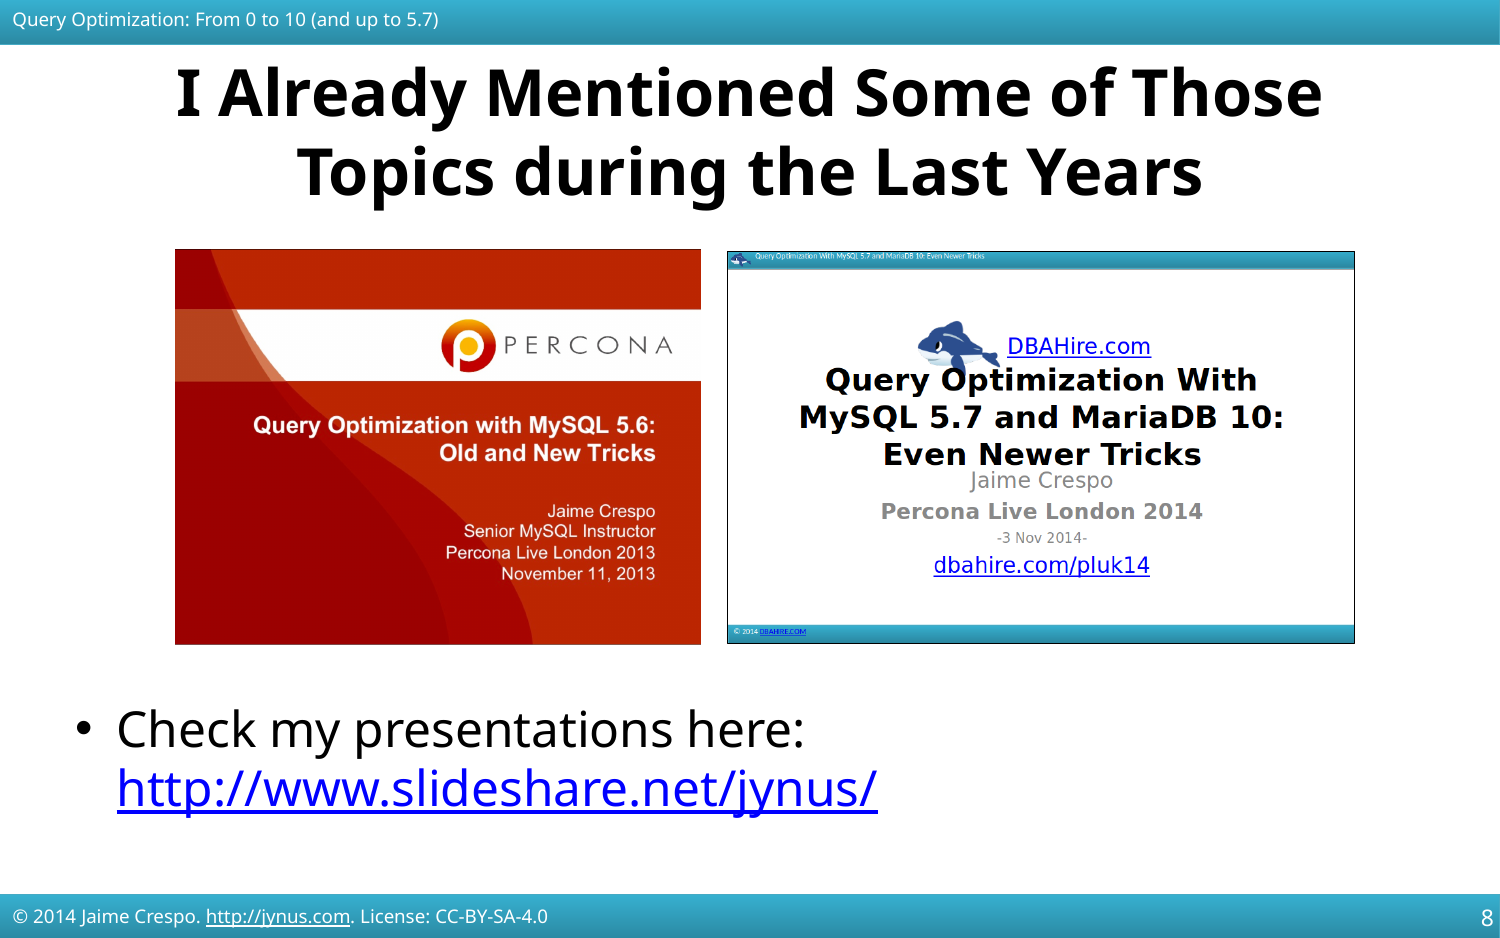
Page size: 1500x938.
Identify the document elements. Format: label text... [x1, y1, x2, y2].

slide_number [1389, 896, 1490, 935]
title I Already Mentioned Some of Those Topics during the Last Years [75, 41, 1425, 219]
picture [728, 251, 1355, 643]
picture [175, 249, 701, 646]
list Check my presentations here: http://www.slideshare.net/jynus/ [75, 697, 1425, 876]
